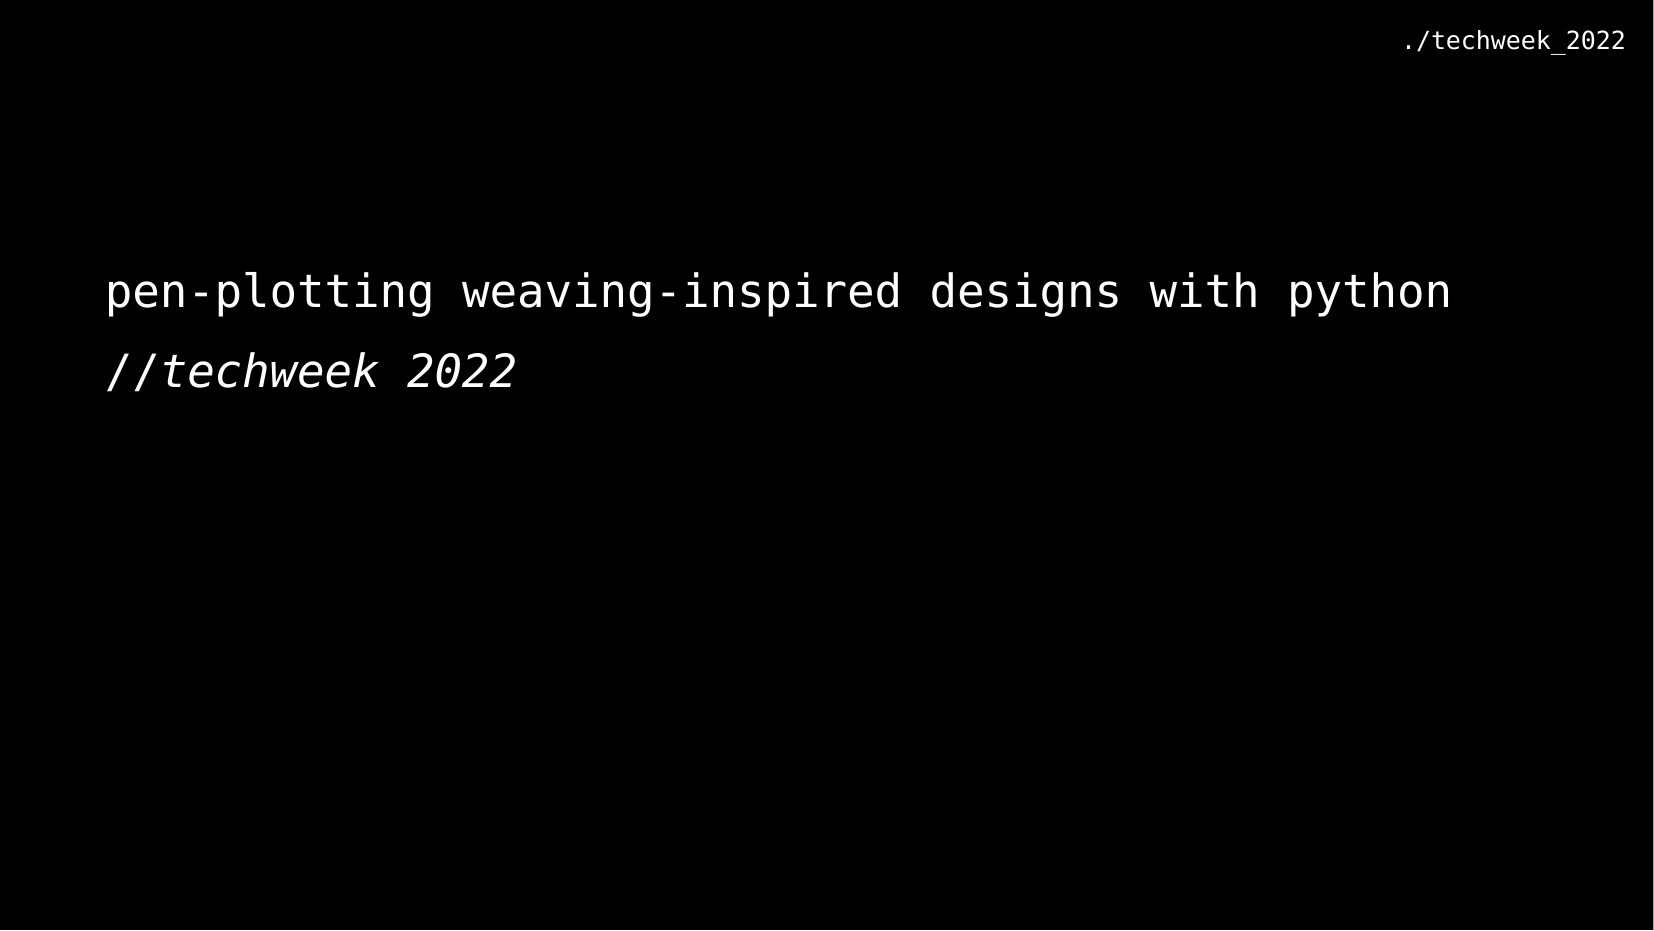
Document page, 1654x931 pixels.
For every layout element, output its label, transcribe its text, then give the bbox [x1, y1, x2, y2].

text_box pen-plotting weaving-inspired designs with python //techweek 2022 [90, 231, 1576, 407]
text_box ./techweek_2022 [15, 18, 1641, 67]
